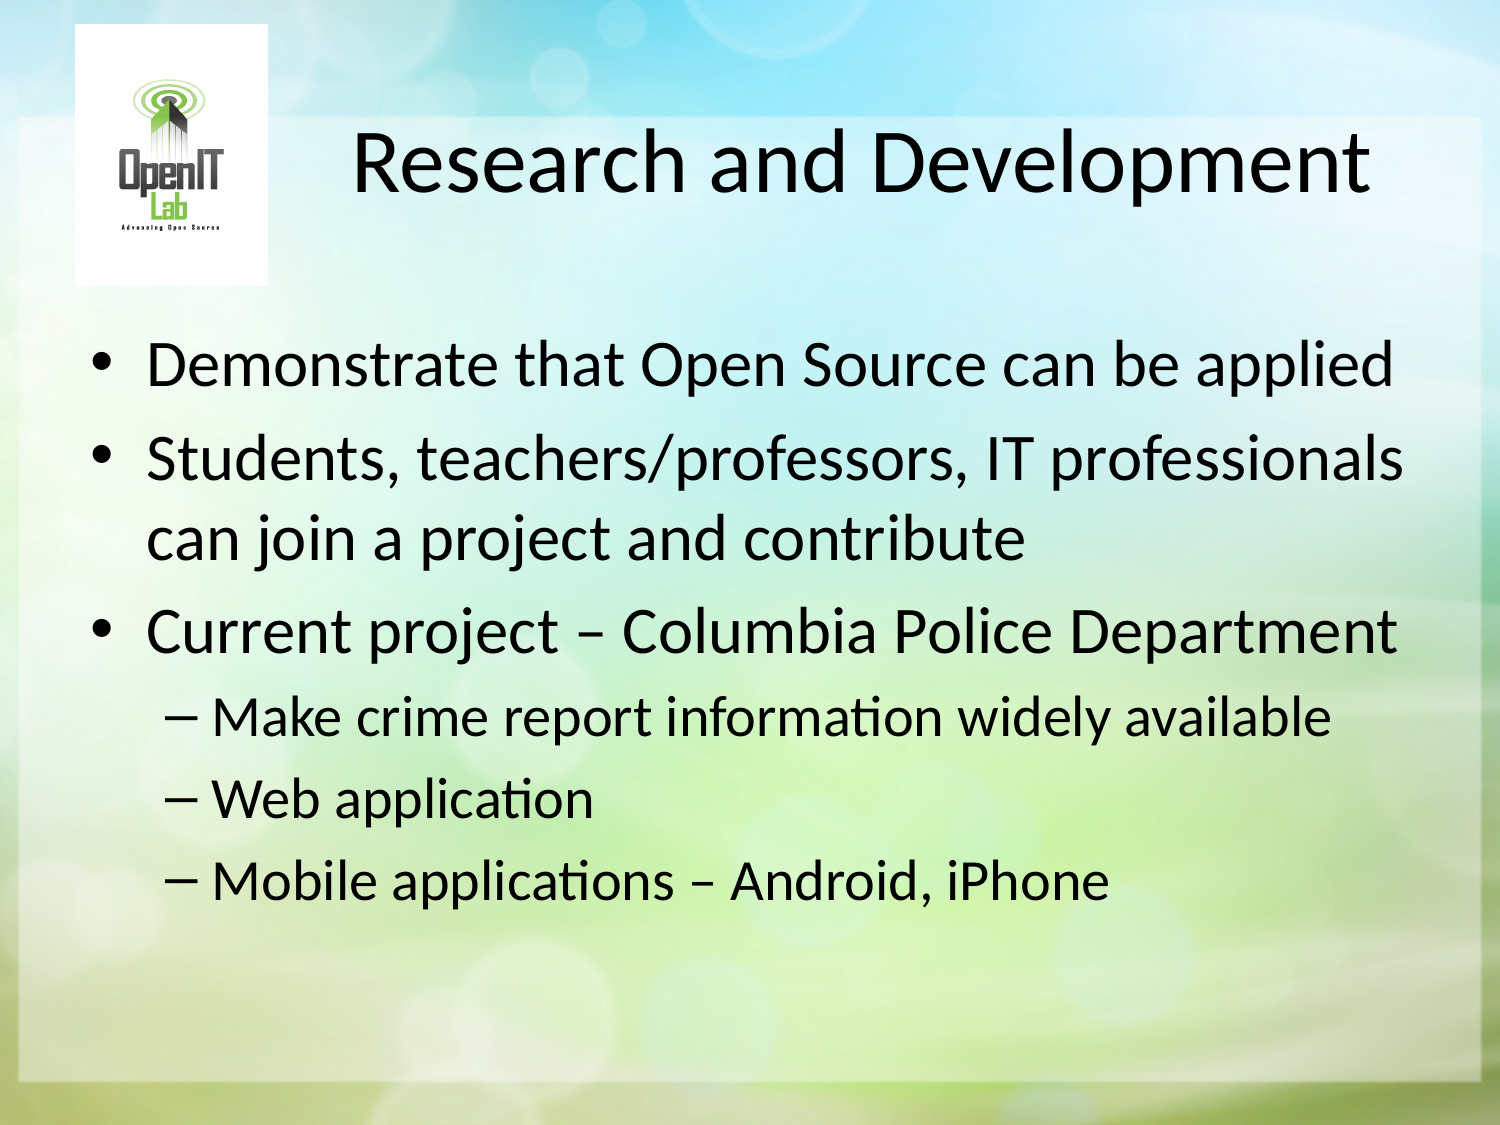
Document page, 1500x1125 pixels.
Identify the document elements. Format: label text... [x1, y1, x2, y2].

chart [75, 24, 269, 286]
list Demonstrate that Open Source can be applied Students, teachers/professors, IT professionals can join a project and contribute Current project – Columbia Police Department Make crime report information widely available Web application Mobile applications – Android, iPhone [75, 312, 1425, 1063]
picture [0, 0, 1500, 1125]
title Research and Development [300, 62, 1425, 250]
